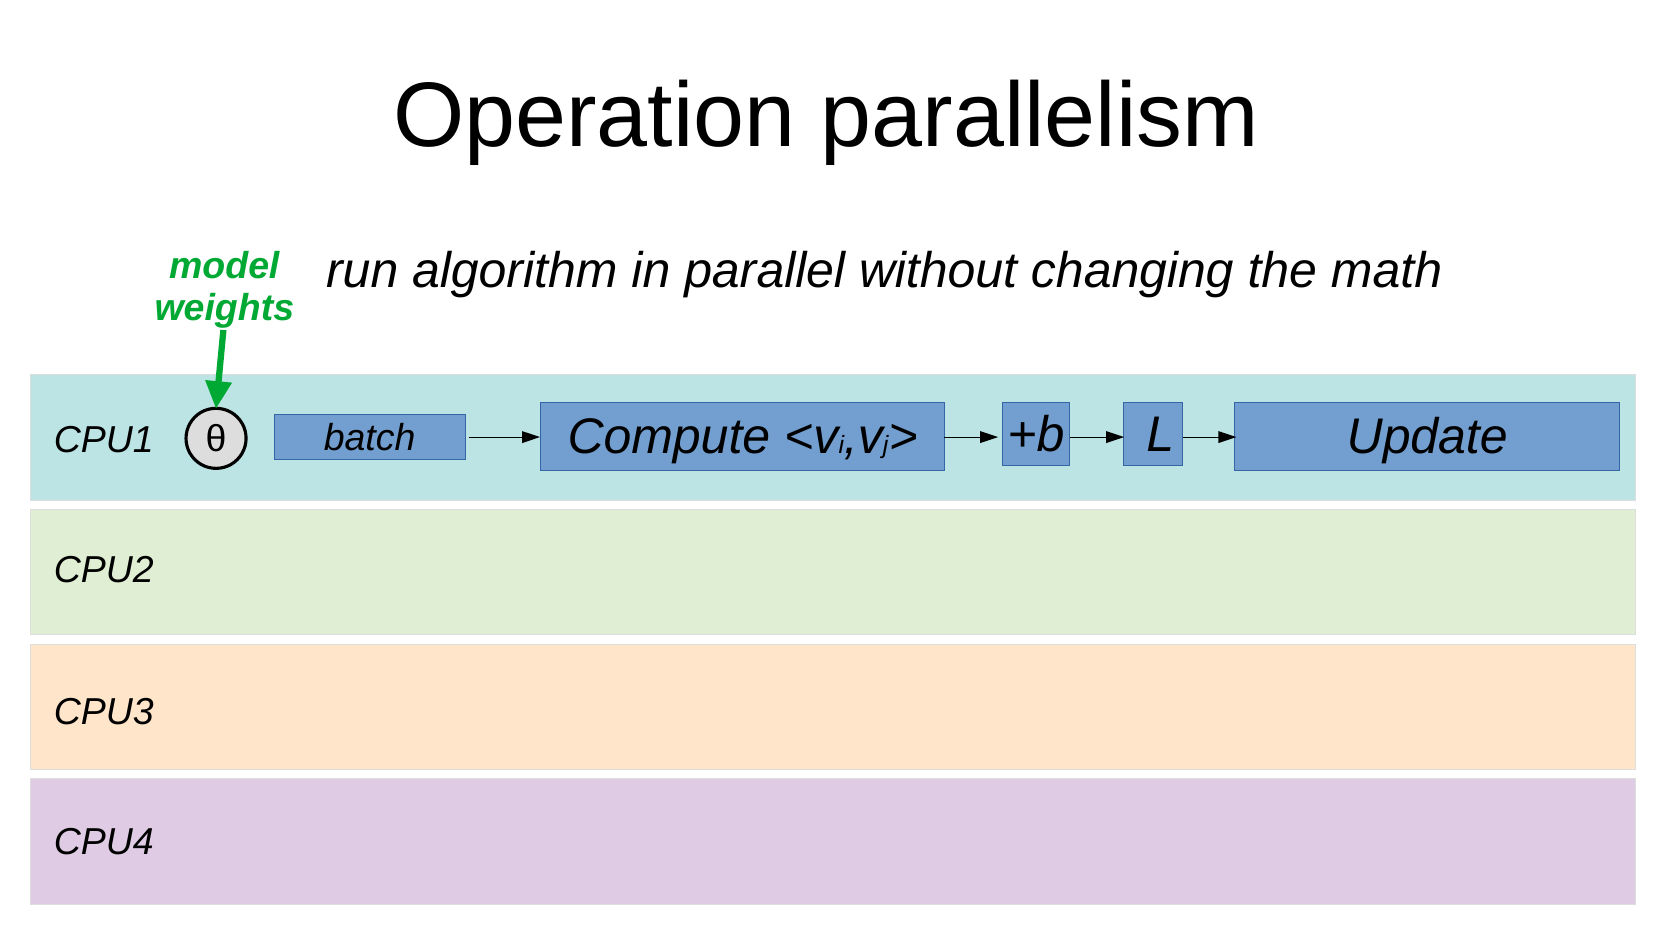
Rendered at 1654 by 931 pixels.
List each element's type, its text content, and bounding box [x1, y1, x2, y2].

text_box model weights [131, 236, 317, 336]
text_box [30, 778, 1636, 905]
text_box batch [274, 414, 466, 460]
text_box CPU4 [39, 813, 190, 871]
text_box [30, 374, 1636, 501]
title Operation parallelism [82, 37, 1571, 193]
text_box CPU2 [39, 541, 190, 599]
text_box Compute <vi,vj> [540, 402, 945, 471]
text_box CPU3 [39, 683, 190, 741]
text_box [30, 509, 1636, 635]
text_box run algorithm in parallel without changing the math [311, 234, 1510, 362]
text_box Update [1234, 402, 1620, 471]
text_box [30, 644, 1636, 770]
text_box L [1123, 402, 1183, 466]
text_box +b [1002, 402, 1070, 466]
text_box CPU1 [39, 411, 190, 469]
text_box θ [186, 408, 247, 469]
